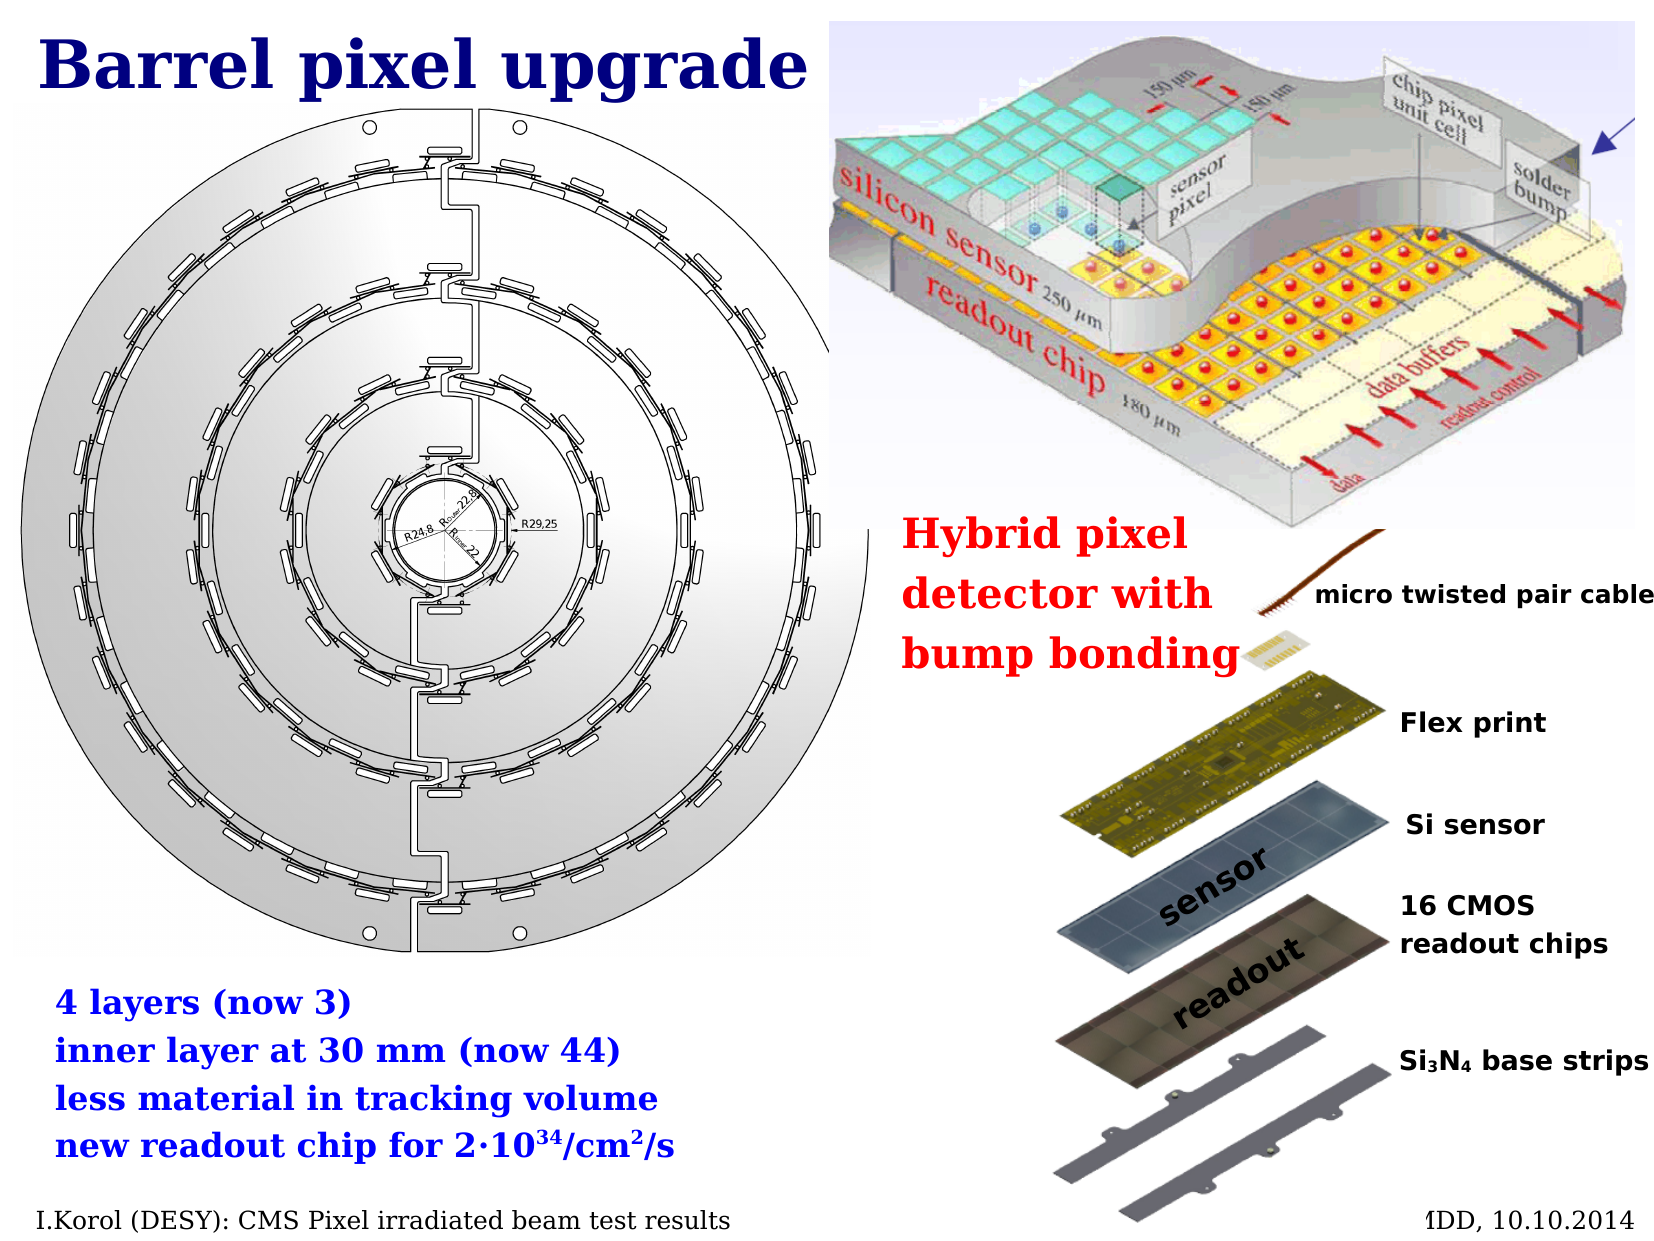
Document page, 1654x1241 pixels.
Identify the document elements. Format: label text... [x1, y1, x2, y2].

text_box Hybrid pixel detector with bump bonding [901, 498, 1241, 668]
text_box 4 layers (now 3) inner layer at 30 mm (now 44) less material in tracking volume new readout chip for 2·1034/cm2/s [54, 975, 676, 1157]
text_box Flex print [1399, 700, 1547, 732]
text_box sensor [1145, 815, 1297, 928]
picture [13, 21, 1635, 1231]
text_box Si3N4 base strips [1398, 1038, 1650, 1079]
text_box micro twisted pair cable [1314, 574, 1654, 604]
text_box 16 CMOS readout chips [1399, 883, 1609, 953]
text_box Si sensor [1405, 803, 1546, 835]
text_box readout [1160, 913, 1318, 1031]
title Barrel pixel upgrade [22, 26, 827, 105]
